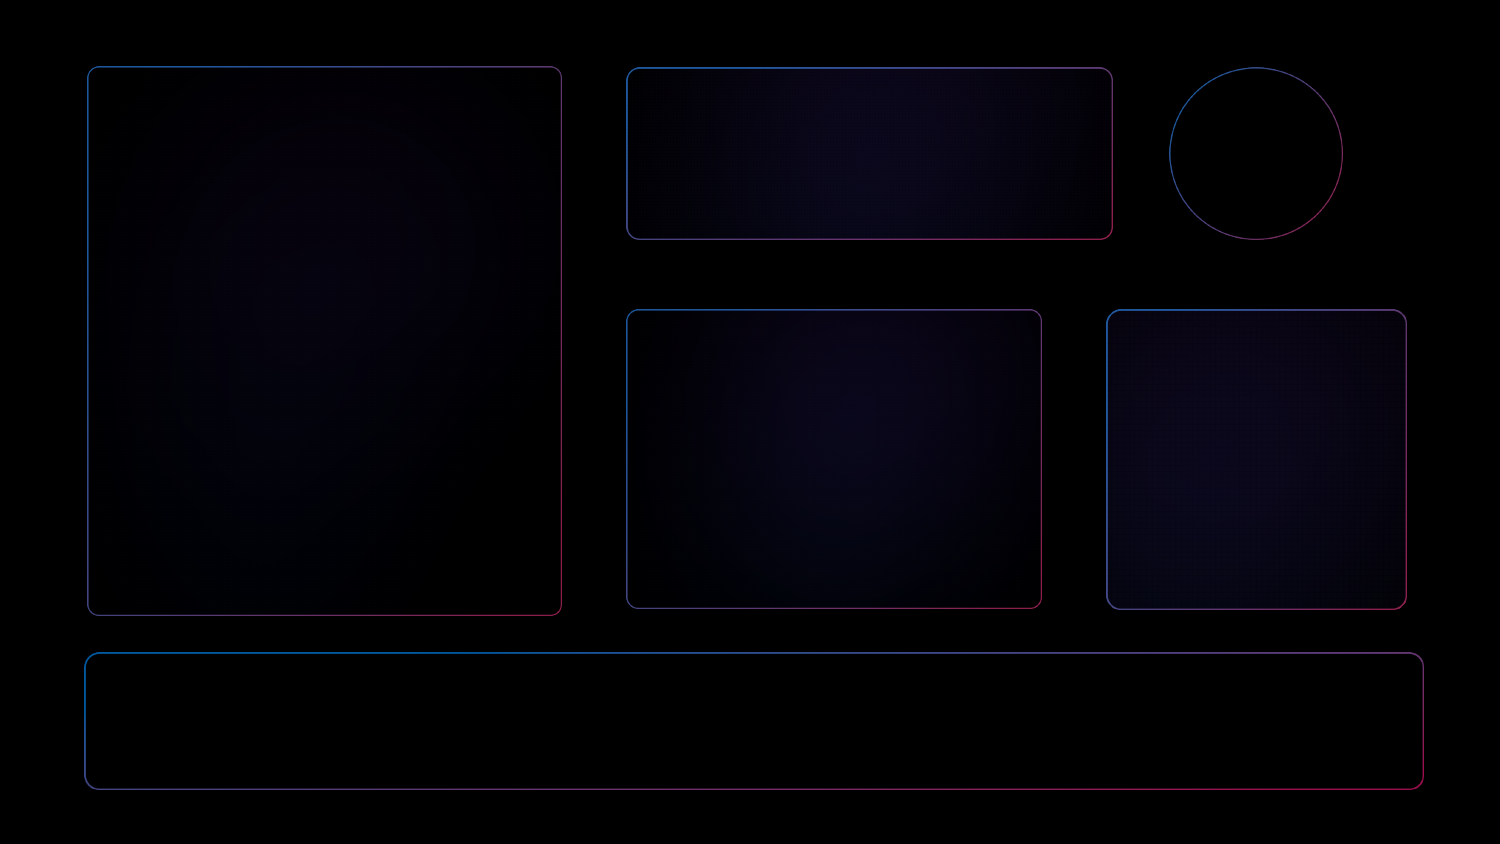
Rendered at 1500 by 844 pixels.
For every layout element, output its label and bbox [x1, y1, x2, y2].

picture [626, 67, 1113, 240]
picture [1169, 67, 1343, 240]
picture [1106, 309, 1407, 610]
picture [626, 309, 1042, 609]
picture [84, 652, 1424, 790]
picture [87, 66, 562, 616]
